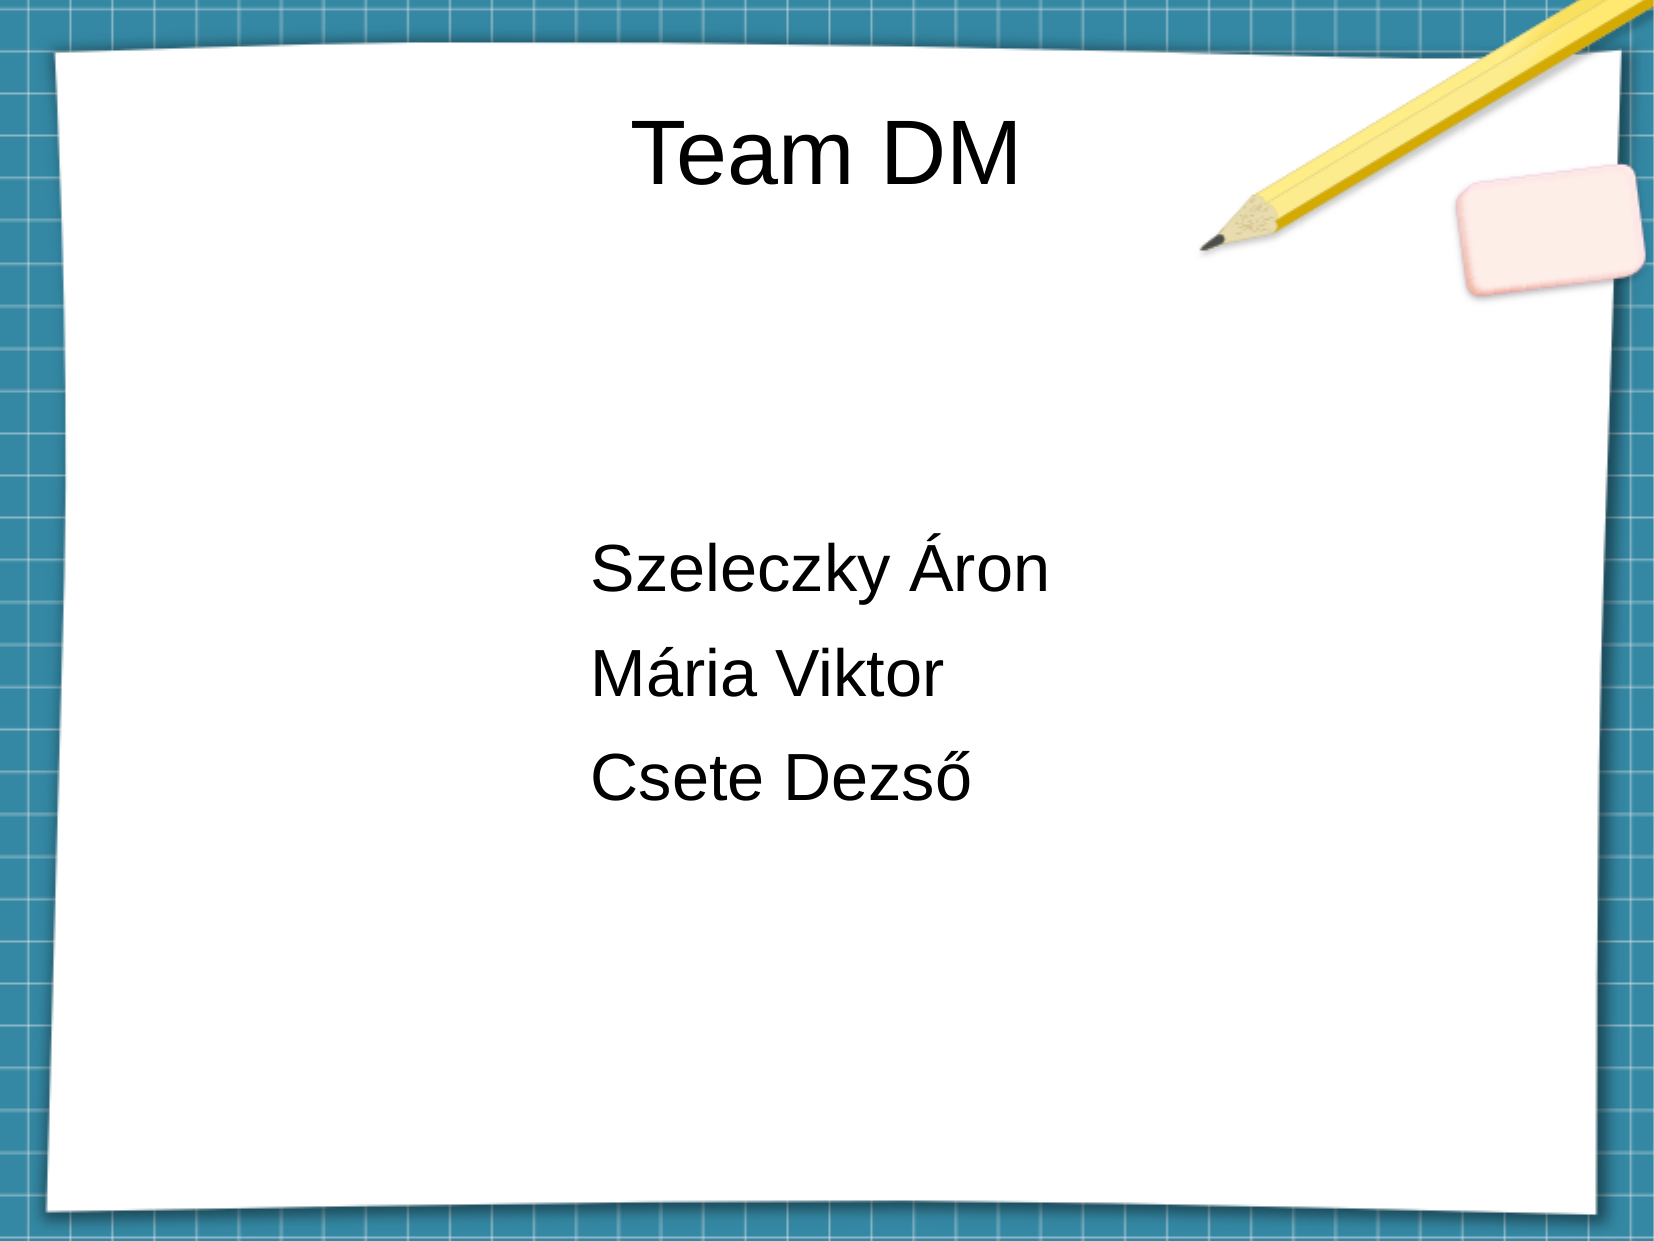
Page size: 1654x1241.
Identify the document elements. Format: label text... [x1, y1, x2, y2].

picture [0, 0, 1654, 1241]
list Szeleczky Áron Mária Viktor Csete Dezső [519, 531, 1654, 1241]
title Team DM [82, 49, 1571, 257]
